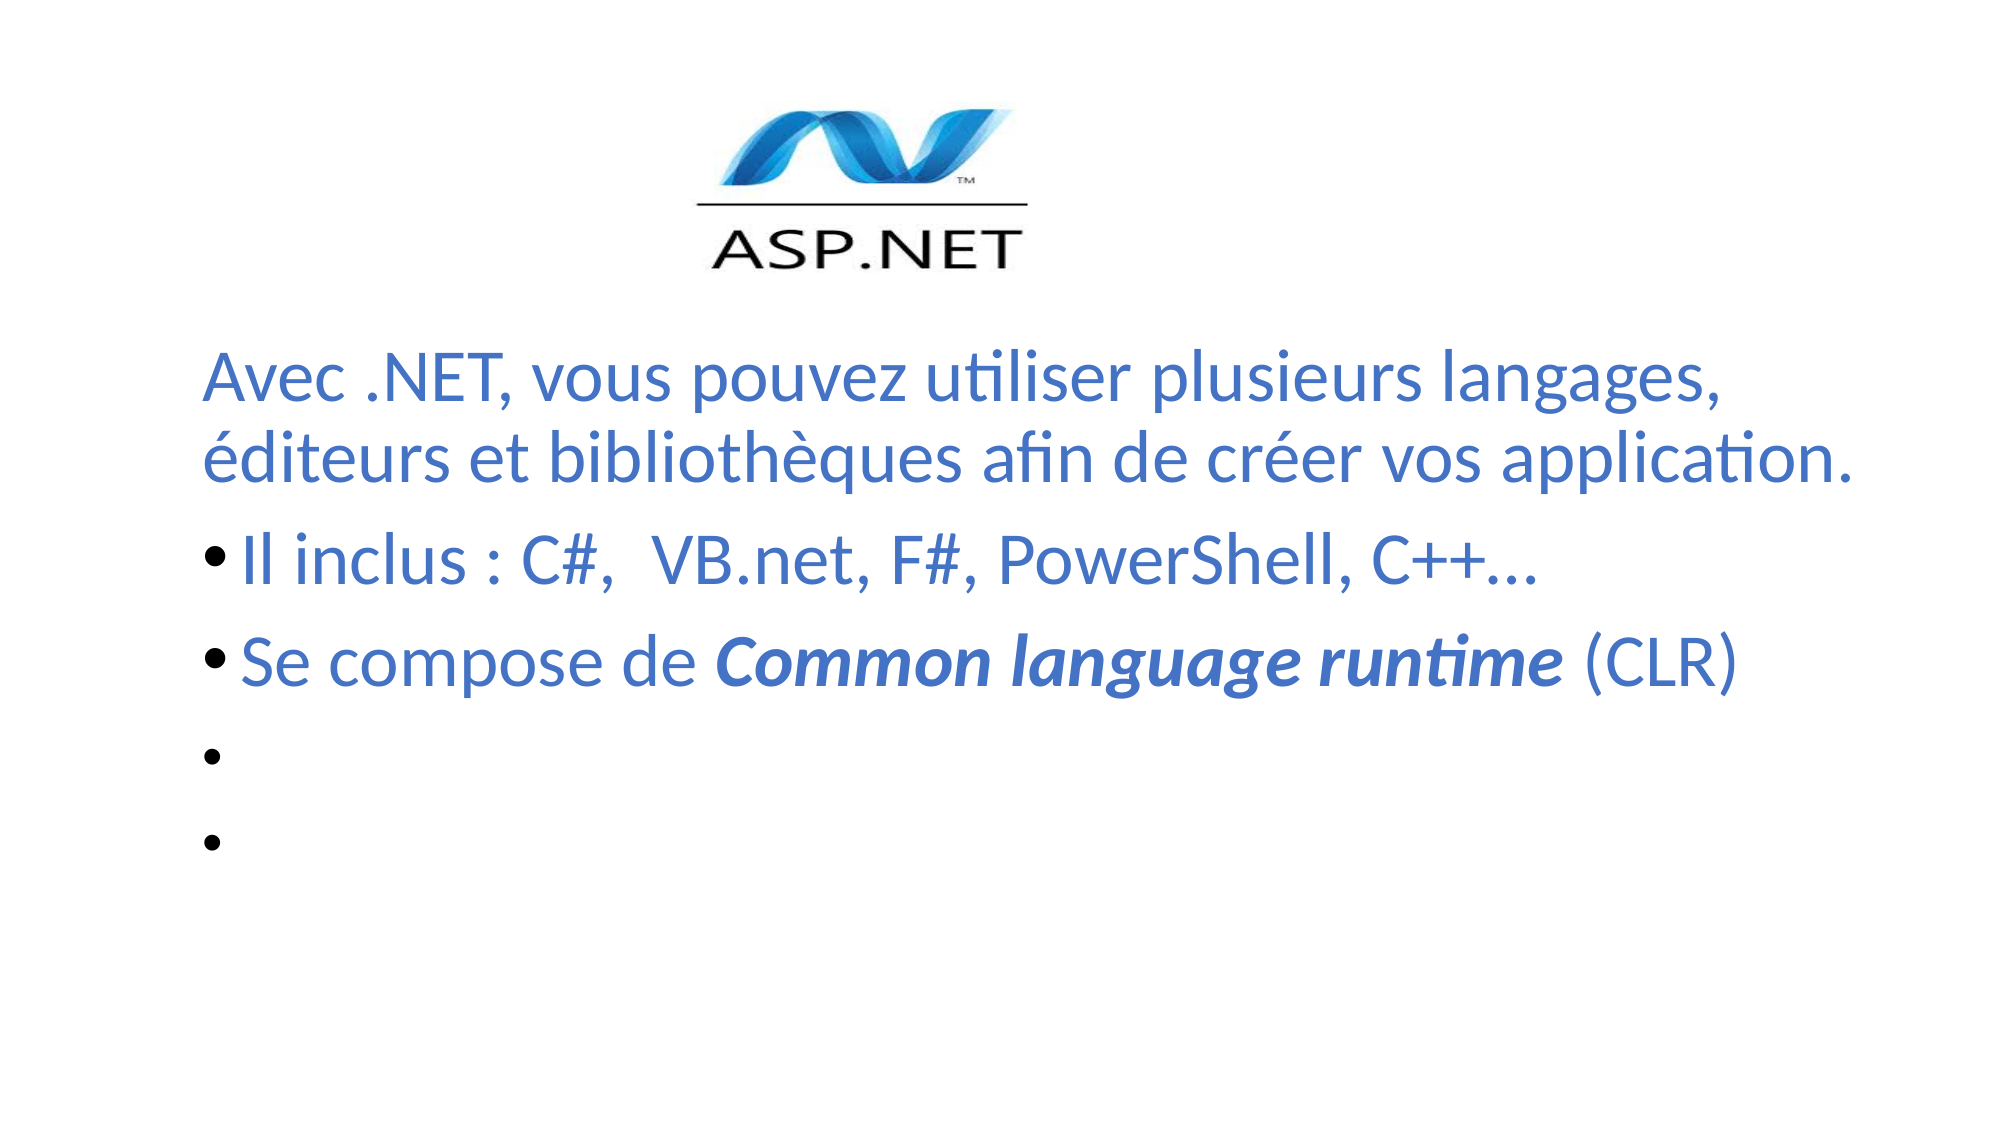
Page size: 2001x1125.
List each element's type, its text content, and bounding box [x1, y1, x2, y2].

list Avec .NET, vous pouvez utiliser plusieurs langages, éditeurs et bibliothèques afin de créer vos application. Il inclus : C#, VB.net, F#, PowerShell, C++… Se compose de Common language runtime (CLR) [187, 329, 1895, 990]
picture [690, 86, 1042, 314]
